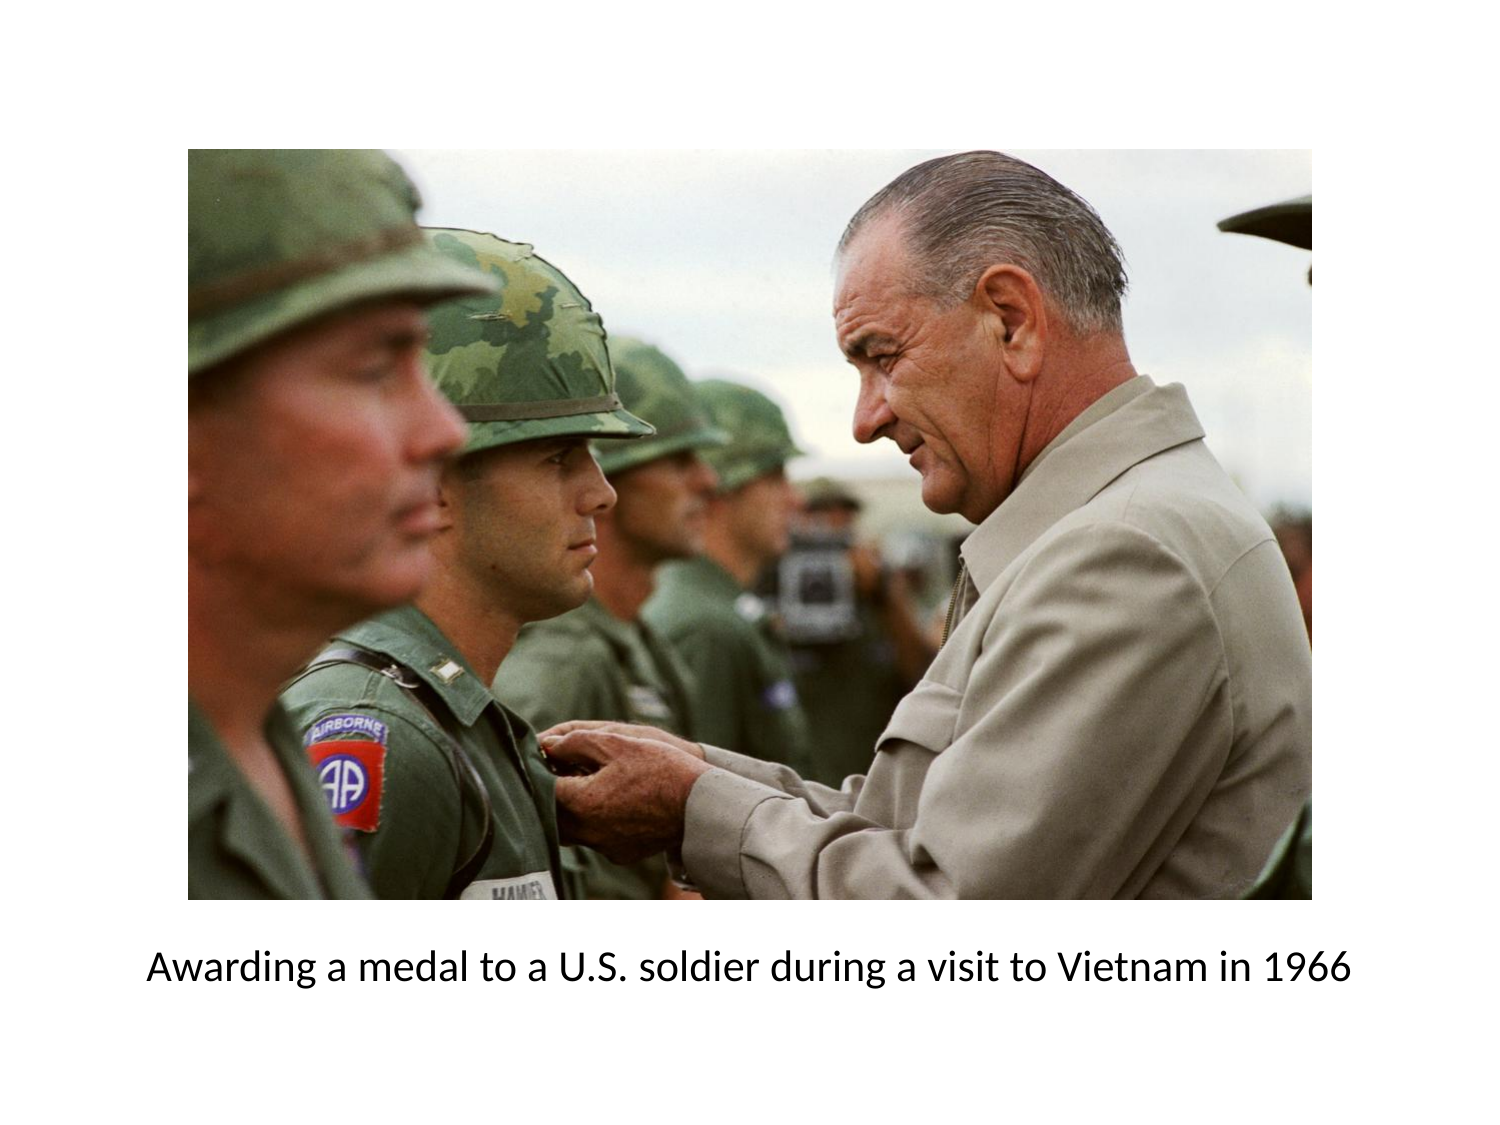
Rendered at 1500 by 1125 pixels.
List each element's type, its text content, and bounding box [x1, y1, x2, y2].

text_box Awarding a medal to a U.S. soldier during a visit to Vietnam in 1966 [131, 930, 1369, 998]
picture [188, 149, 1312, 900]
